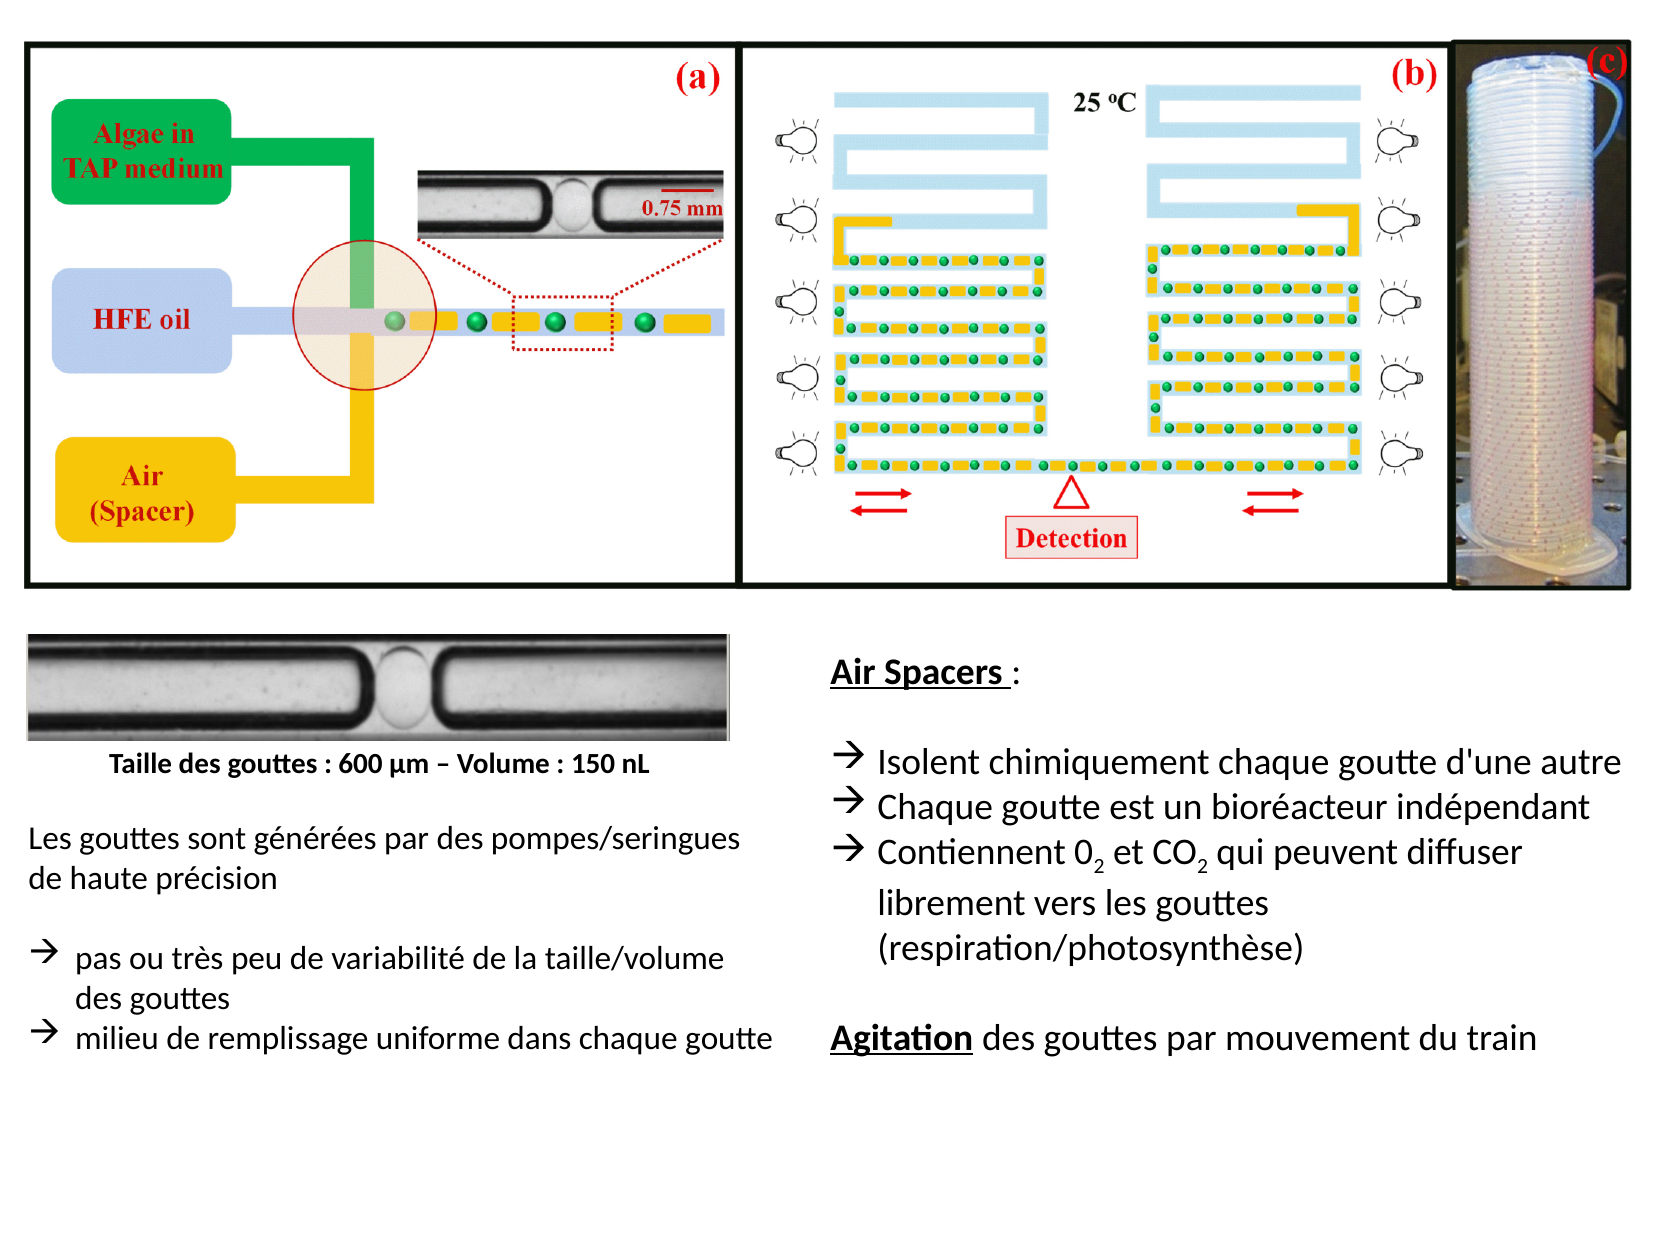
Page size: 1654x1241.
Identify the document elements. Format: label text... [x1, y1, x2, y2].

text_box Les gouttes sont générées par des pompes/seringues de haute précision pas ou très peu de variabilité de la taille/volume des gouttes milieu de remplissage uniforme dans chaque goutte [13, 808, 790, 1064]
text_box Taille des gouttes : 600 µm – Volume : 150 nL [47, 737, 712, 787]
picture [26, 634, 730, 741]
text_box Air Spacers : Isolent chimiquement chaque goutte d'une autre Chaque goutte est un bioréacteur indépendant Contiennent 02 et CO2 qui peuvent diffuser librement vers les gouttes (respiration/photosynthèse) Agitation des gouttes par mouvement du train [815, 639, 1654, 1066]
picture [0, 16, 1654, 613]
